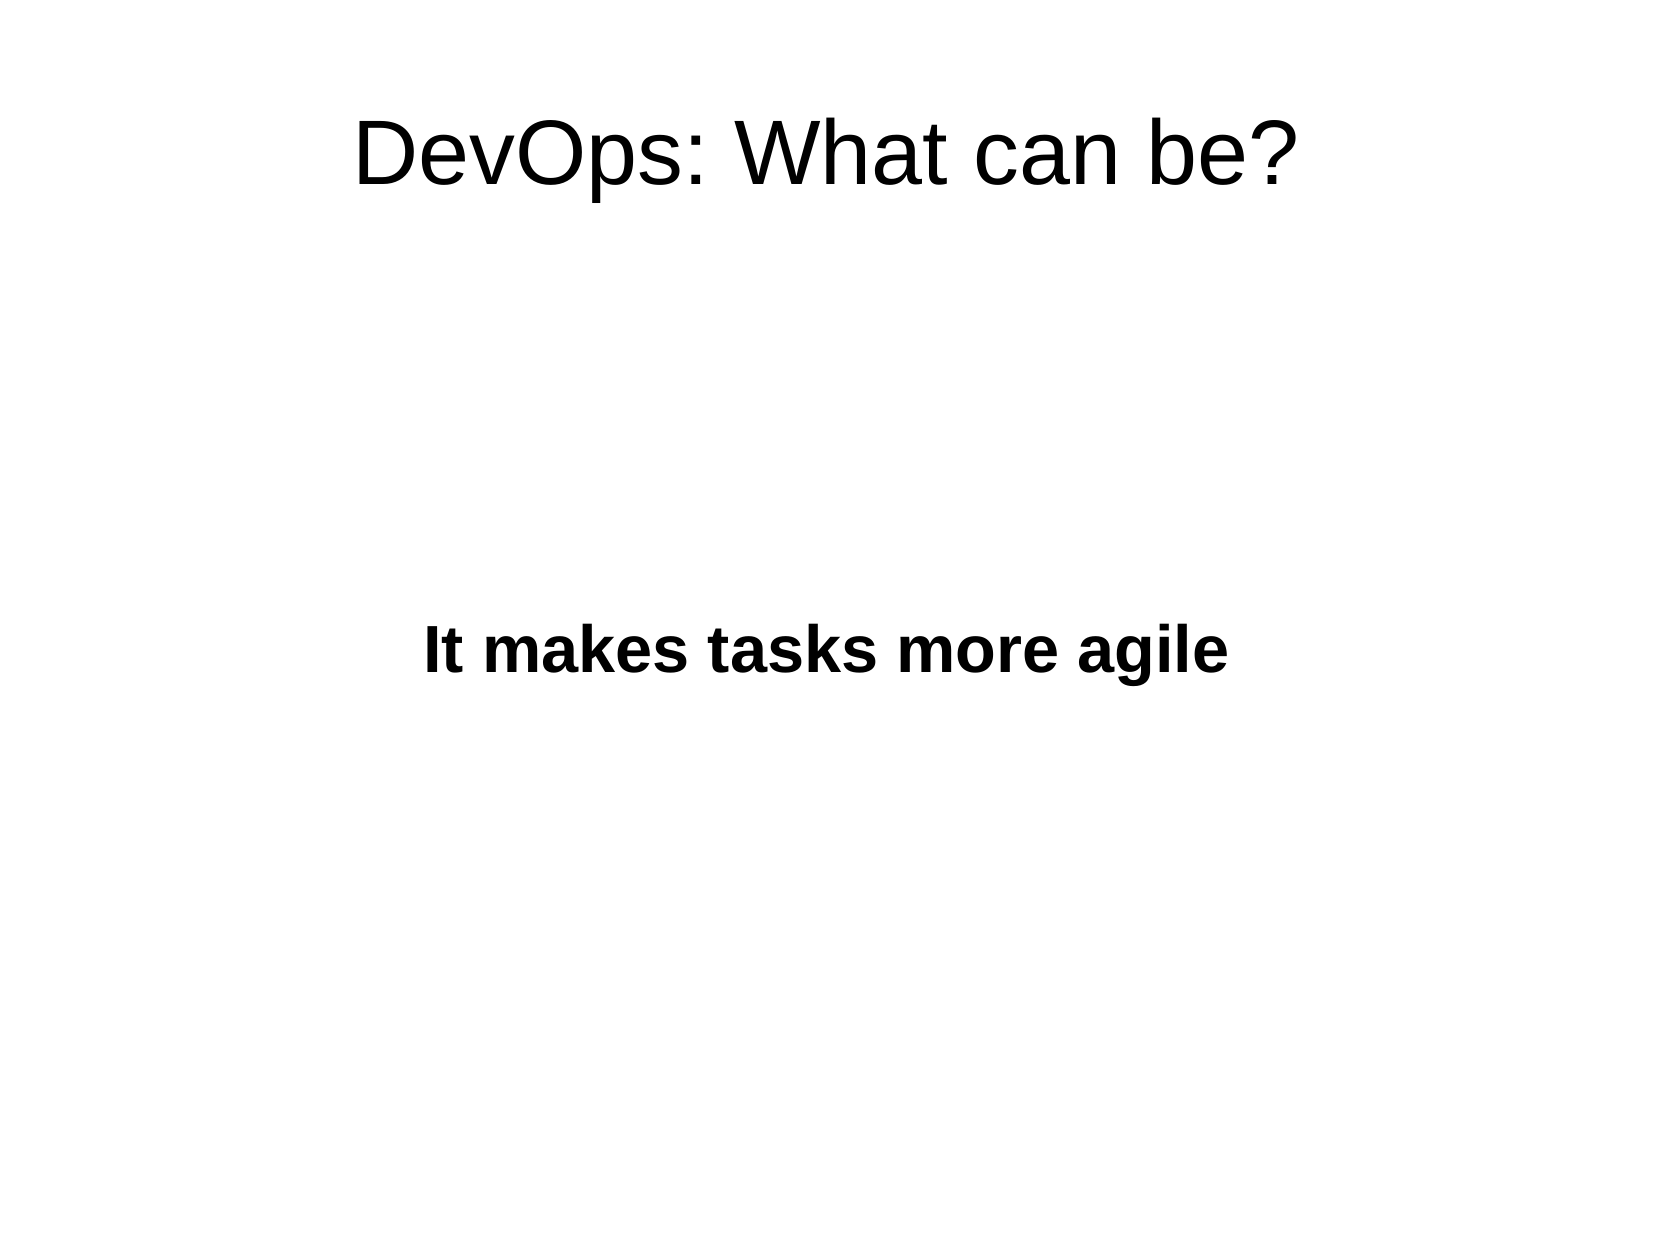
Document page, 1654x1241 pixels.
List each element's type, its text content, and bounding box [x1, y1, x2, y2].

subtitle It makes tasks more agile [82, 290, 1571, 1010]
title DevOps: What can be? [82, 49, 1571, 257]
